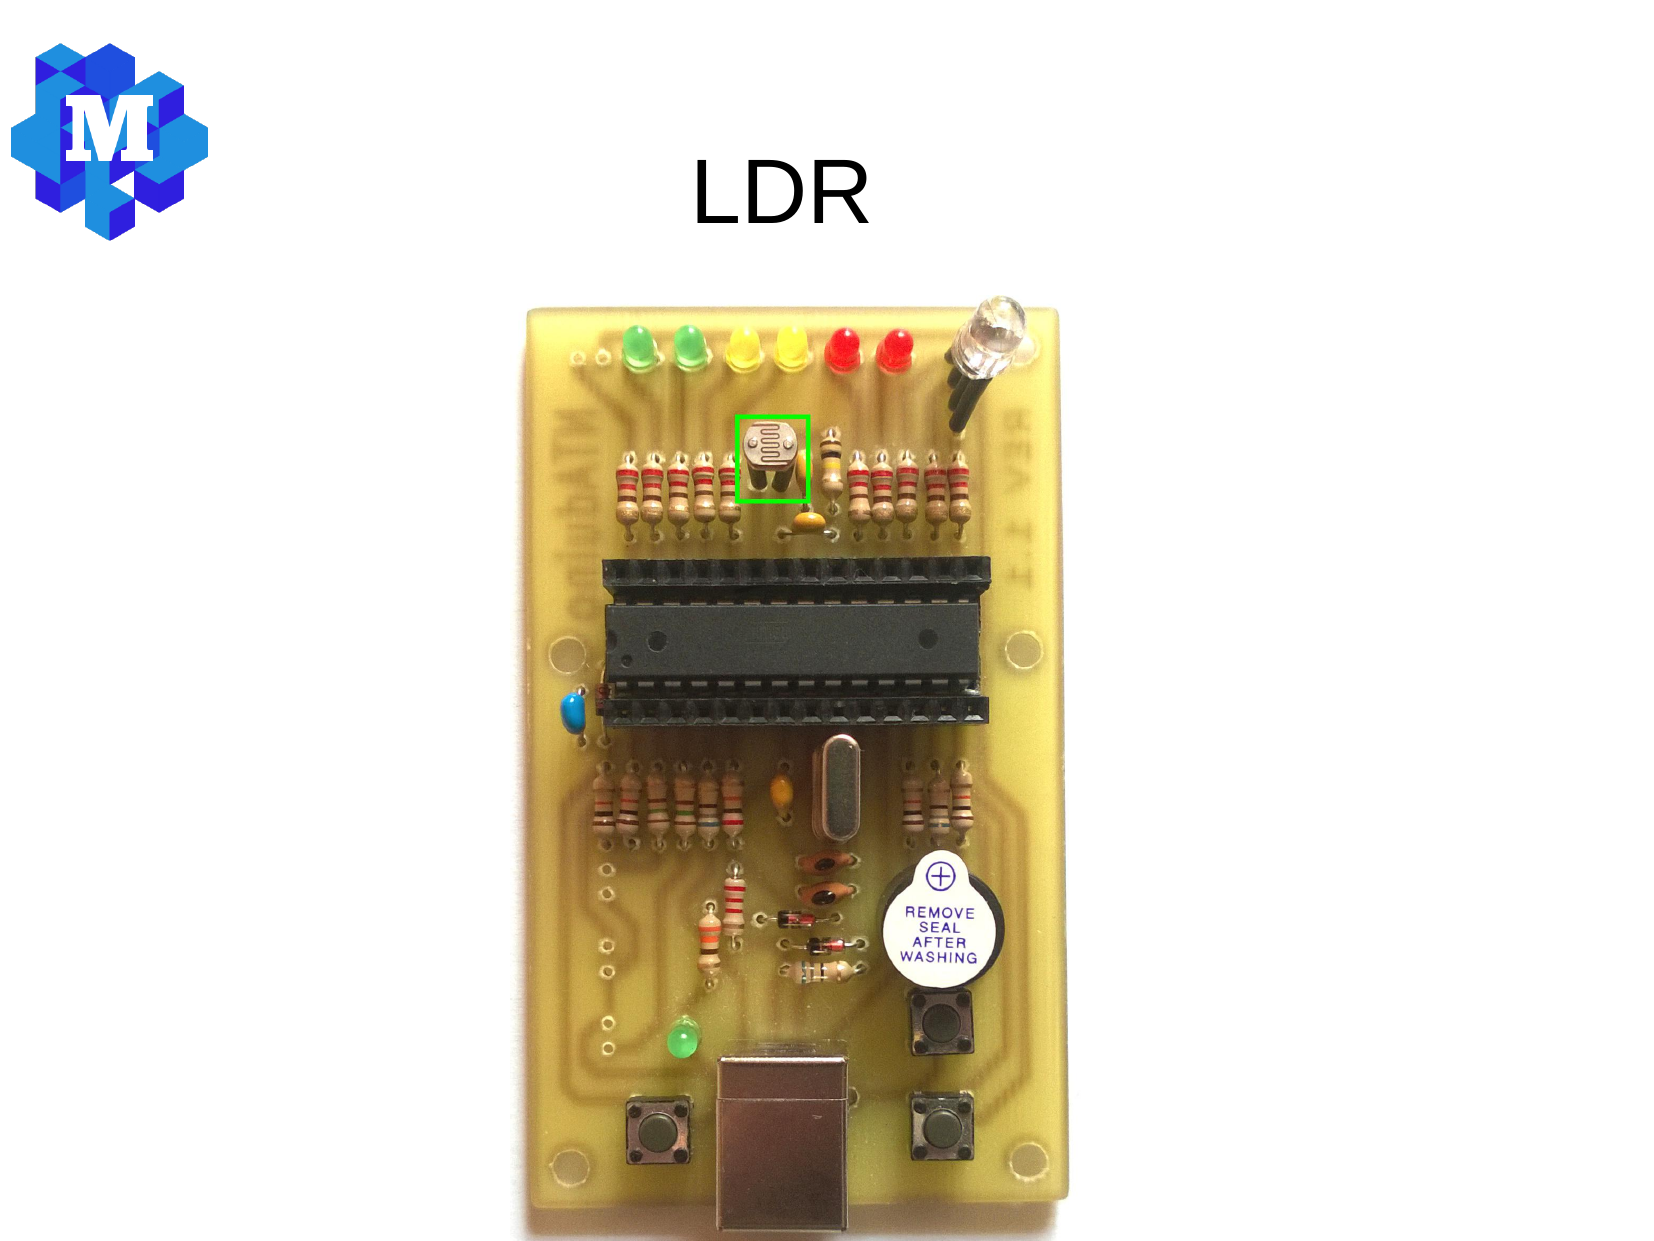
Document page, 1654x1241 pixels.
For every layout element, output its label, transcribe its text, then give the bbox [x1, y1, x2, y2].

title LDR [604, 88, 961, 295]
picture [510, 295, 1081, 1241]
picture [11, 15, 208, 241]
